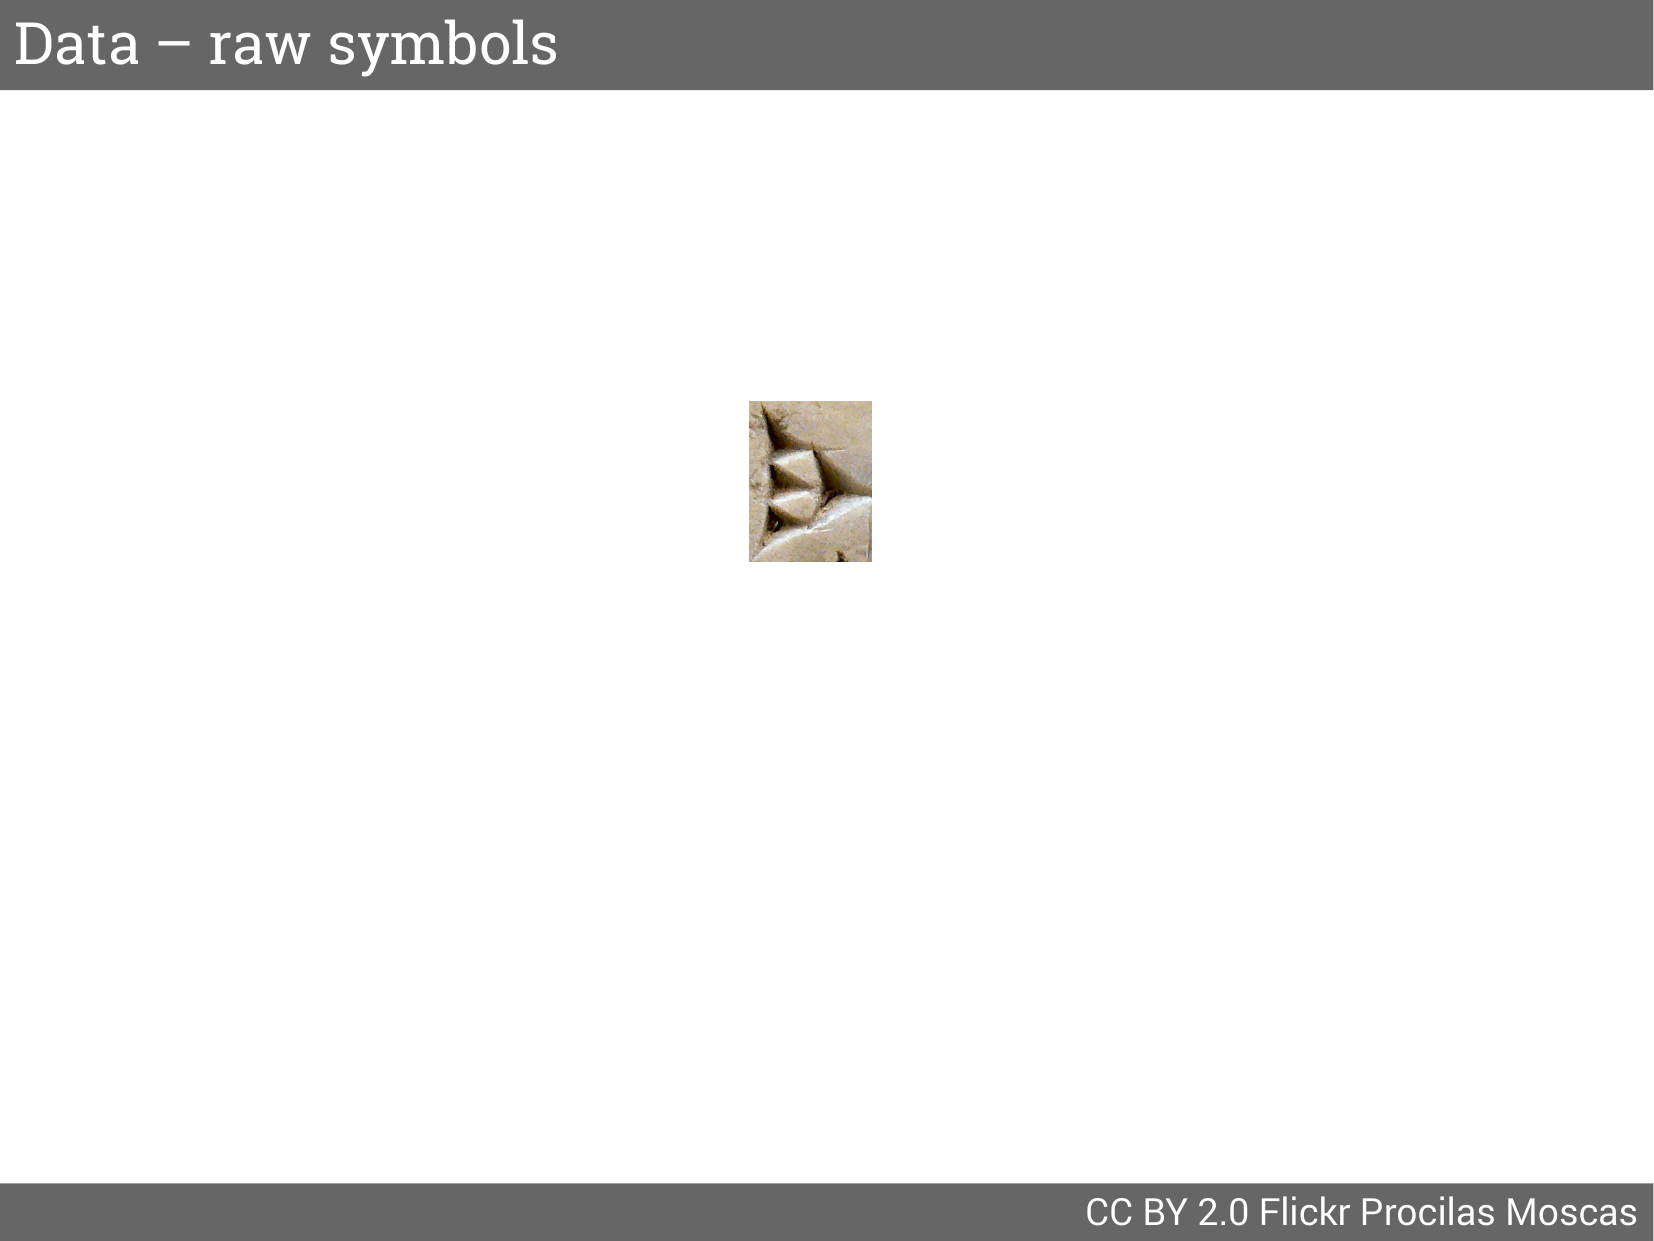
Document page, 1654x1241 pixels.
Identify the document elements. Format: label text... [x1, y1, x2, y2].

text_box CC BY 2.0 Flickr Procilas Moscas [0, 1183, 1654, 1241]
picture [749, 401, 872, 562]
text_box Data – raw symbols [0, 0, 1654, 89]
